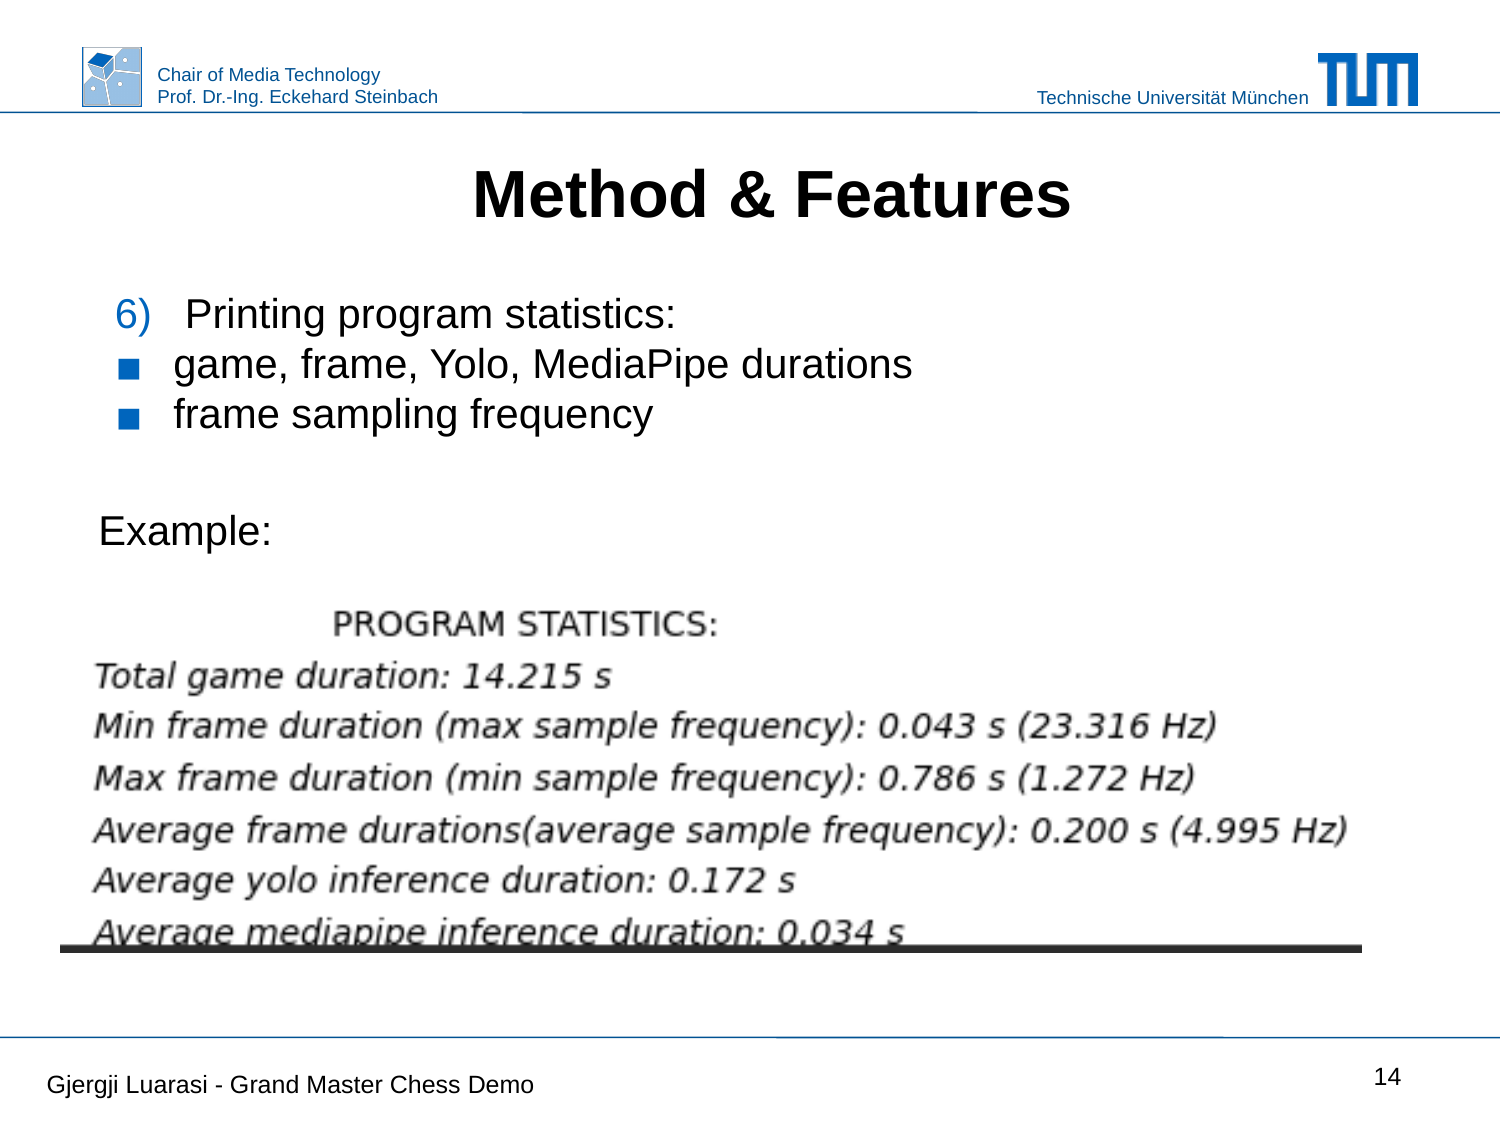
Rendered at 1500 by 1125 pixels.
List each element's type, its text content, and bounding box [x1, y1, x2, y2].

slide_number <number> [1220, 1050, 1417, 1100]
text_box Gjergji Luarasi - Grand Master Chess Demo [31, 1053, 845, 1114]
picture [60, 582, 1362, 953]
title Method & Features [106, 142, 1440, 242]
picture [1318, 53, 1418, 106]
list Printing program statistics: game, frame, Yolo, MediaPipe durations frame sampling frequency Example: [83, 279, 1417, 1013]
picture [82, 47, 142, 107]
